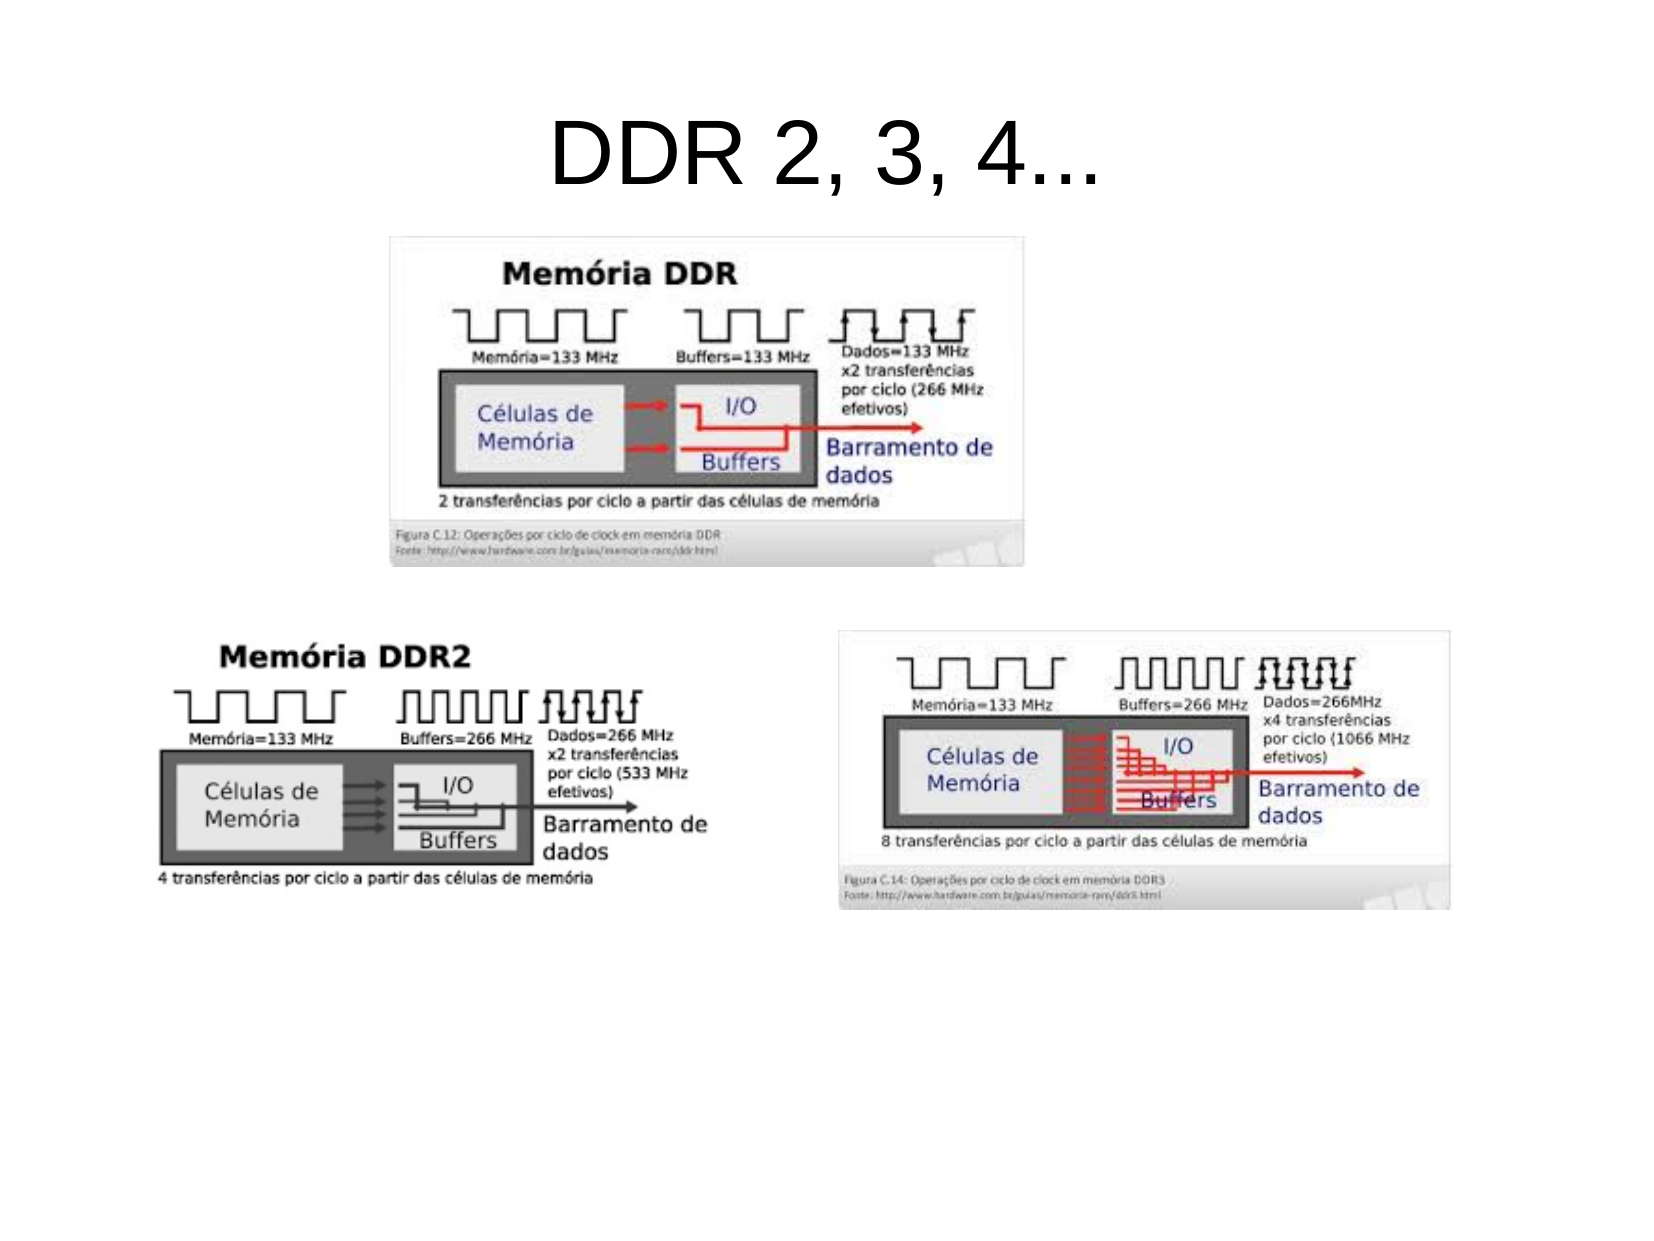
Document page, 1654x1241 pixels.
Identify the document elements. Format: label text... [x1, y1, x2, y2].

picture [389, 236, 1027, 567]
title DDR 2, 3, 4... [82, 49, 1571, 257]
picture [116, 620, 733, 913]
picture [838, 630, 1453, 910]
